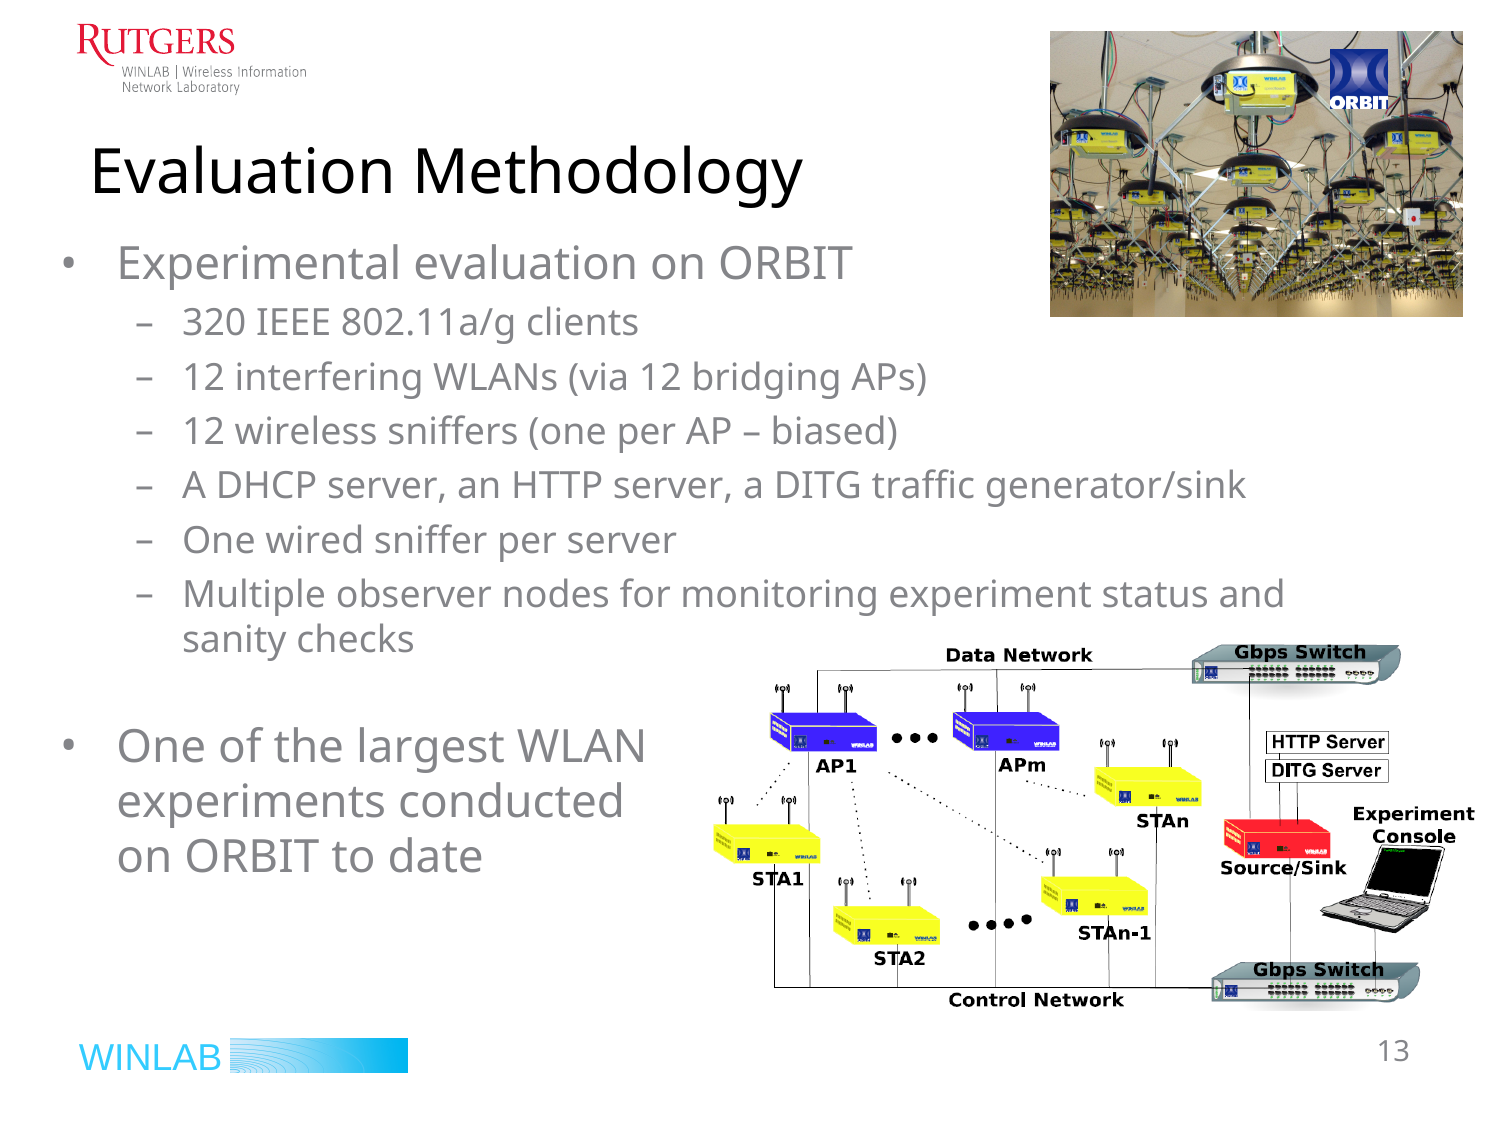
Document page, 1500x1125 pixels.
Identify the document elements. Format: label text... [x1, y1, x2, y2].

picture [704, 639, 1493, 1011]
picture [1050, 31, 1463, 317]
title Evaluation Methodology [75, 99, 1426, 238]
picture [230, 1038, 383, 1073]
list Experimental evaluation on ORBIT 320 IEEE 802.11a/g clients 12 interfering WLANs (via 12 bridging APs) 12 wireless sniffers (one per AP – biased) A DHCP server, an HTTP server, a DITG traffic generator/sink One wired sniffer per server Multiple observer nodes for monitoring experiment status and sanity checks One of the largest WLAN experiments conducted on ORBIT to date [45, 226, 1396, 969]
